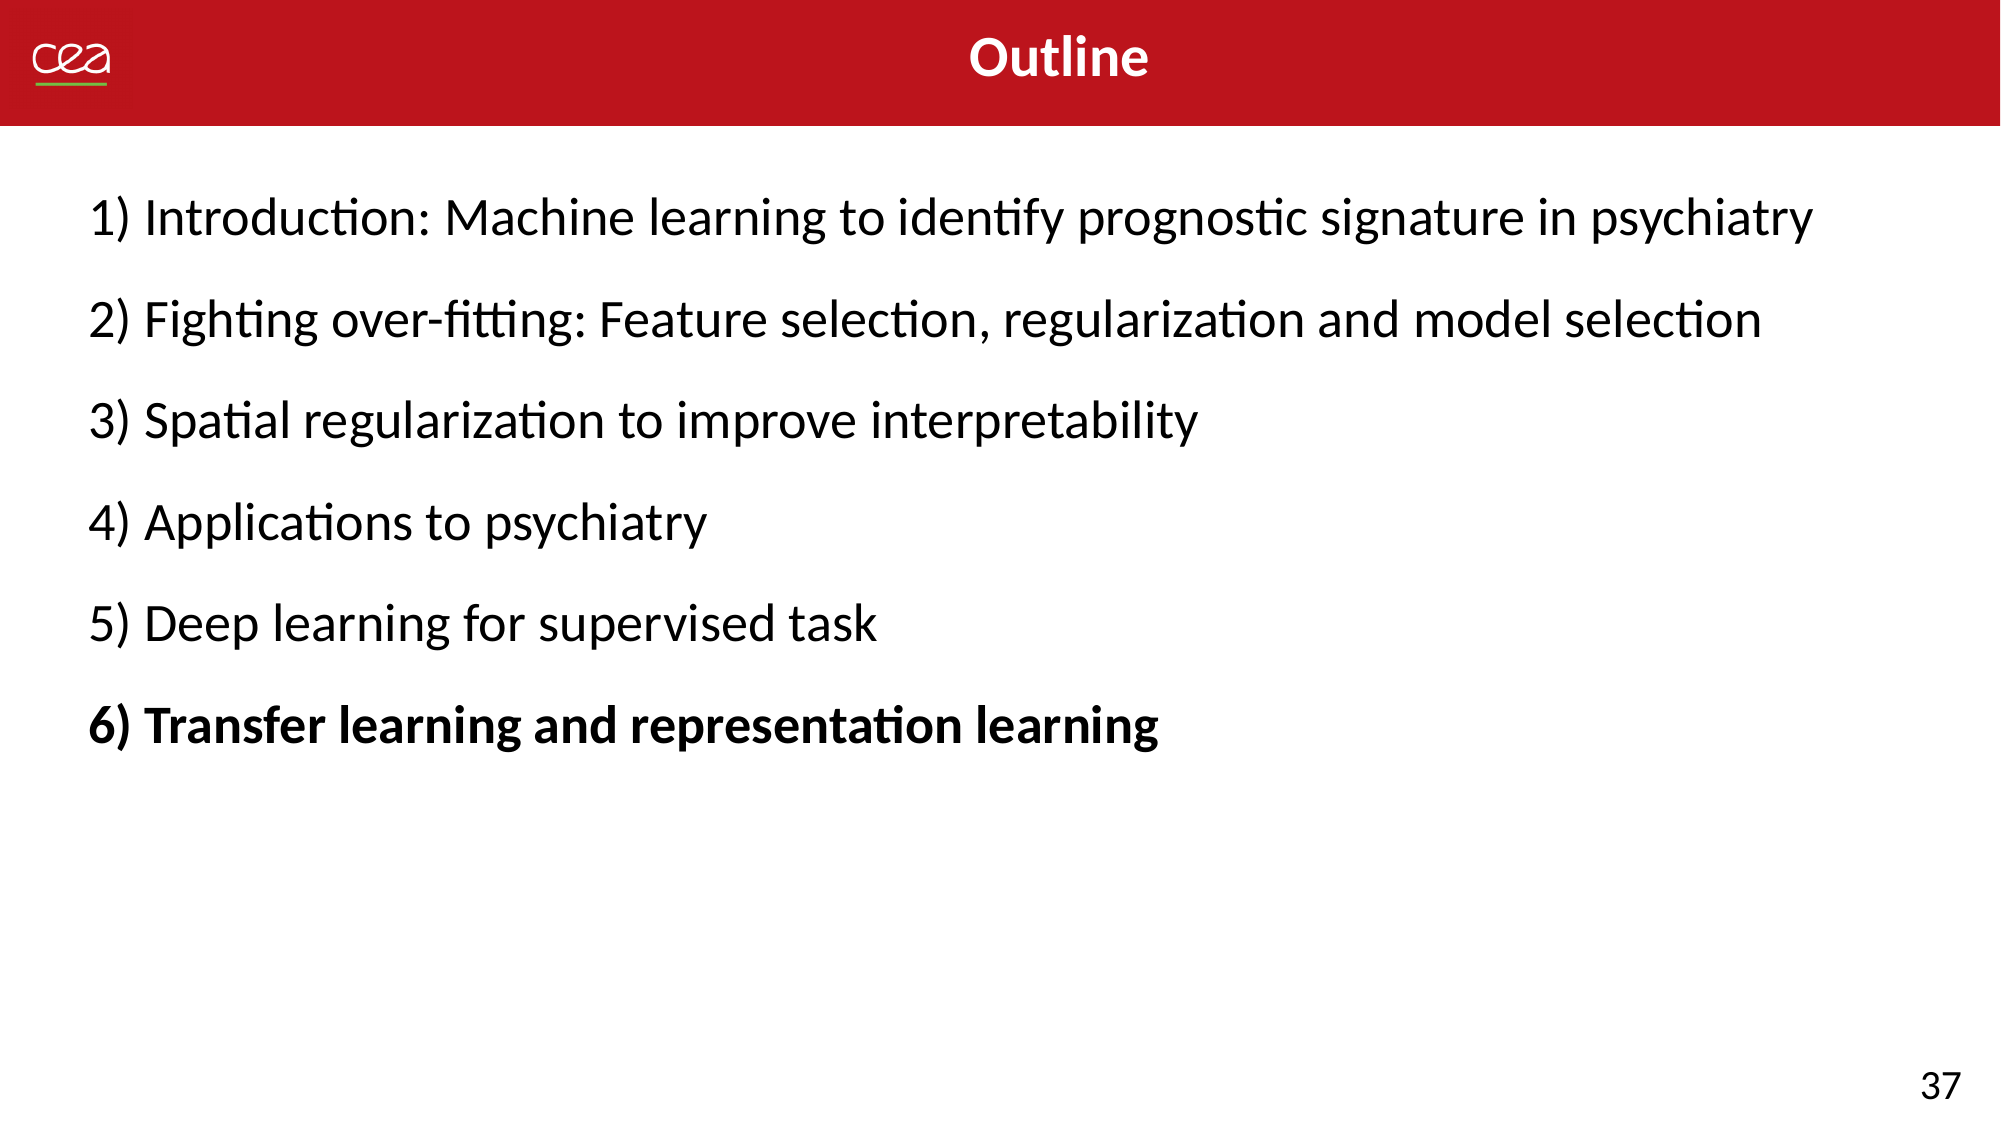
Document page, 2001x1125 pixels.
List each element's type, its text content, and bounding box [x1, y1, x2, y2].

text_box Introduction: Machine learning to identify prognostic signature in psychiatry Fighting over-fitting: Feature selection, regularization and model selection Spatial regularization to improve interpretability Applications to psychiatry Deep learning for supervised task Transfer learning and representation learning [73, 187, 1832, 765]
picture [9, 8, 120, 109]
title Outline [120, 0, 2000, 124]
